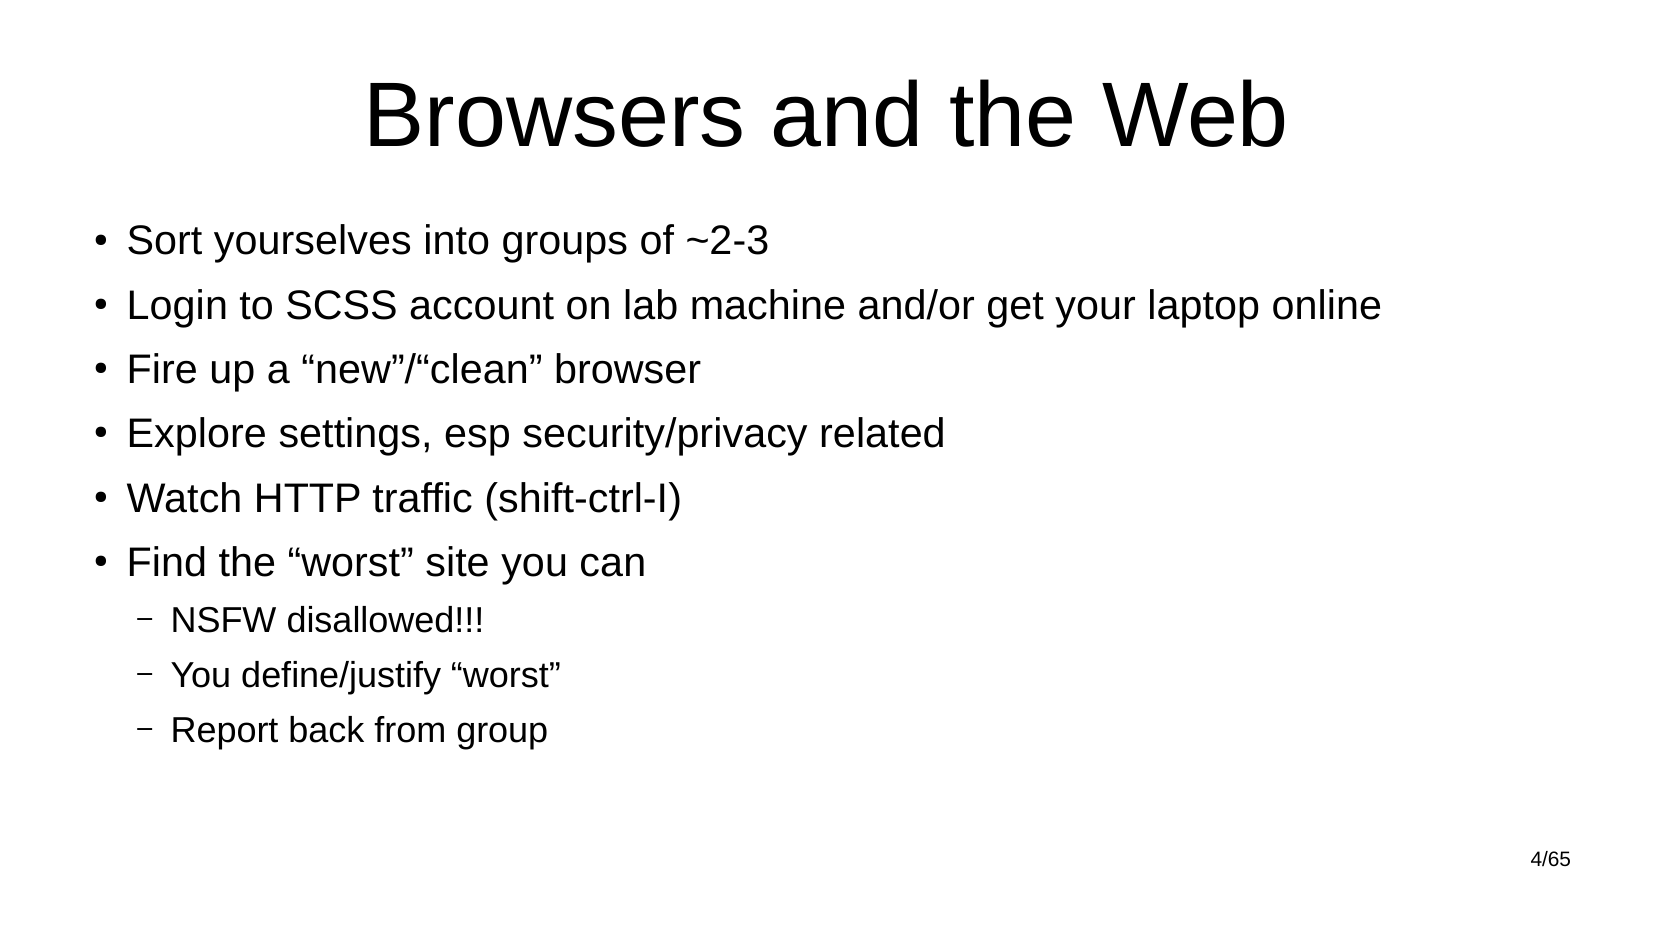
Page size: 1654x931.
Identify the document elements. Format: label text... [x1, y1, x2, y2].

list Sort yourselves into groups of ~2-3 Login to SCSS account on lab machine and/or get your laptop online Fire up a “new”/“clean” browser Explore settings, esp security/privacy related Watch HTTP traffic (shift-ctrl-I) Find the “worst” site you can NSFW disallowed!!! You define/justify “worst” Report back from group [82, 217, 1571, 758]
title Browsers and the Web [82, 37, 1571, 193]
